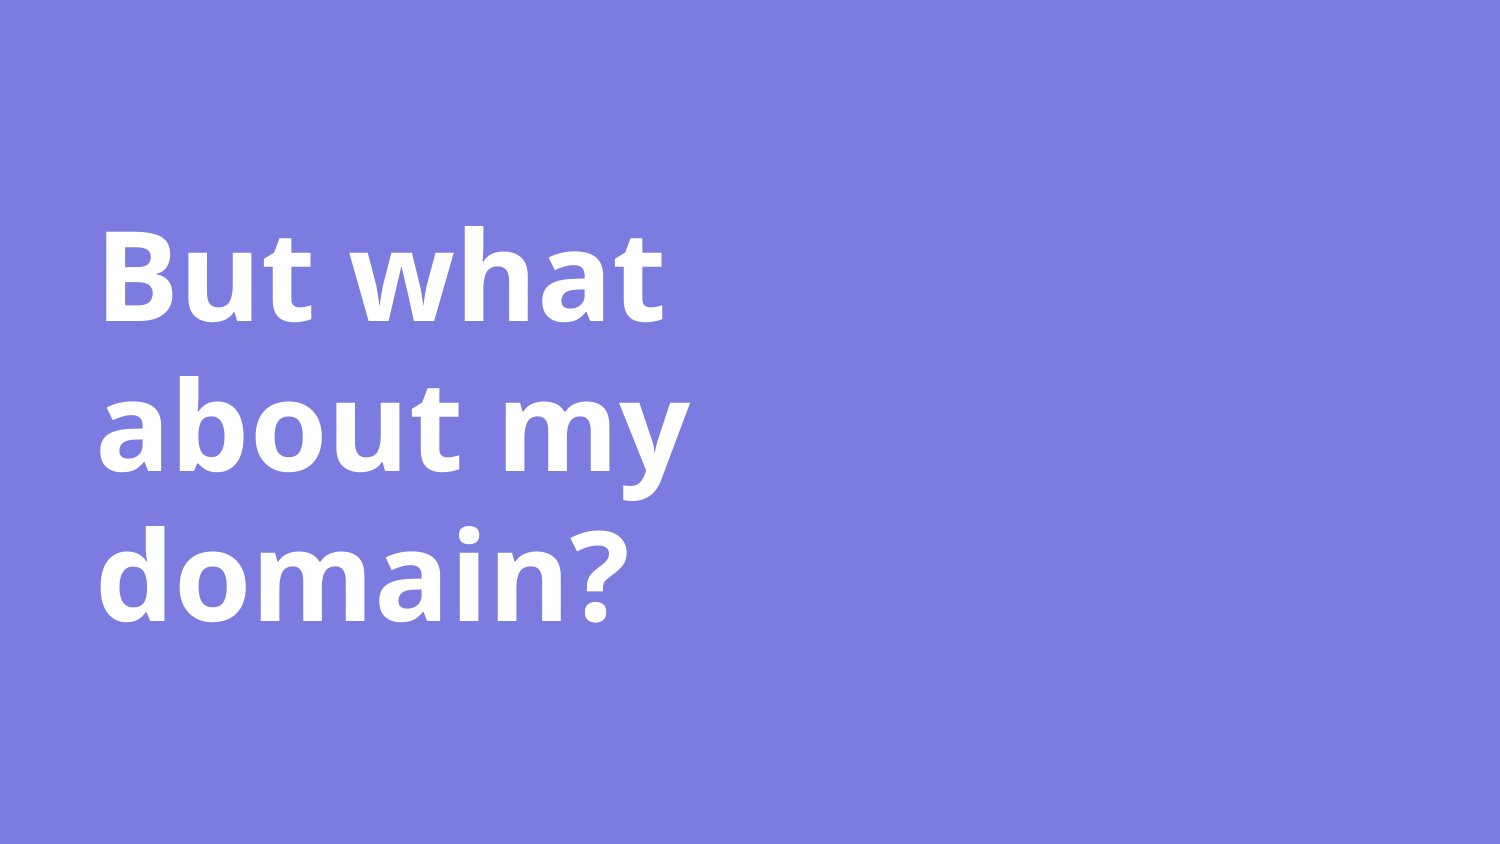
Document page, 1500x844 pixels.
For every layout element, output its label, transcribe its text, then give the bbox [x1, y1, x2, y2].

title But what about my domain? [80, 86, 1003, 758]
